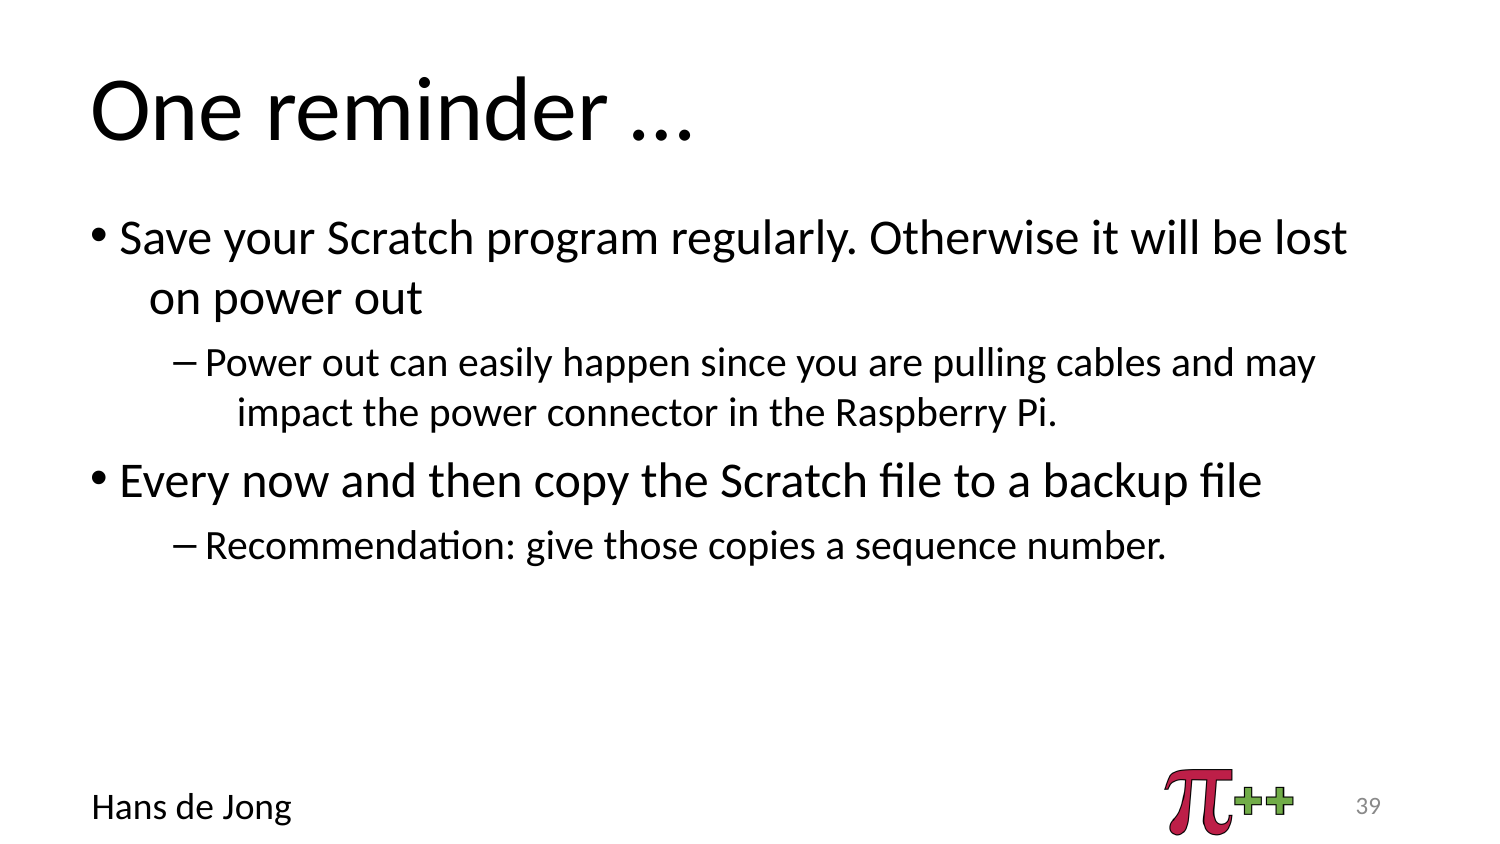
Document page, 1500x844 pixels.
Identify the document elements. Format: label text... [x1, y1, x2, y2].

title One reminder … [75, 33, 1426, 175]
list Save your Scratch program regularly. Otherwise it will be lost on power out Power out can easily happen since you are pulling cables and may impact the power connector in the Raspberry Pi. Every now and then copy the Scratch file to a backup file Recommendation: give those copies a sequence number. [75, 196, 1426, 754]
text_box 39 [1340, 782, 1426, 827]
